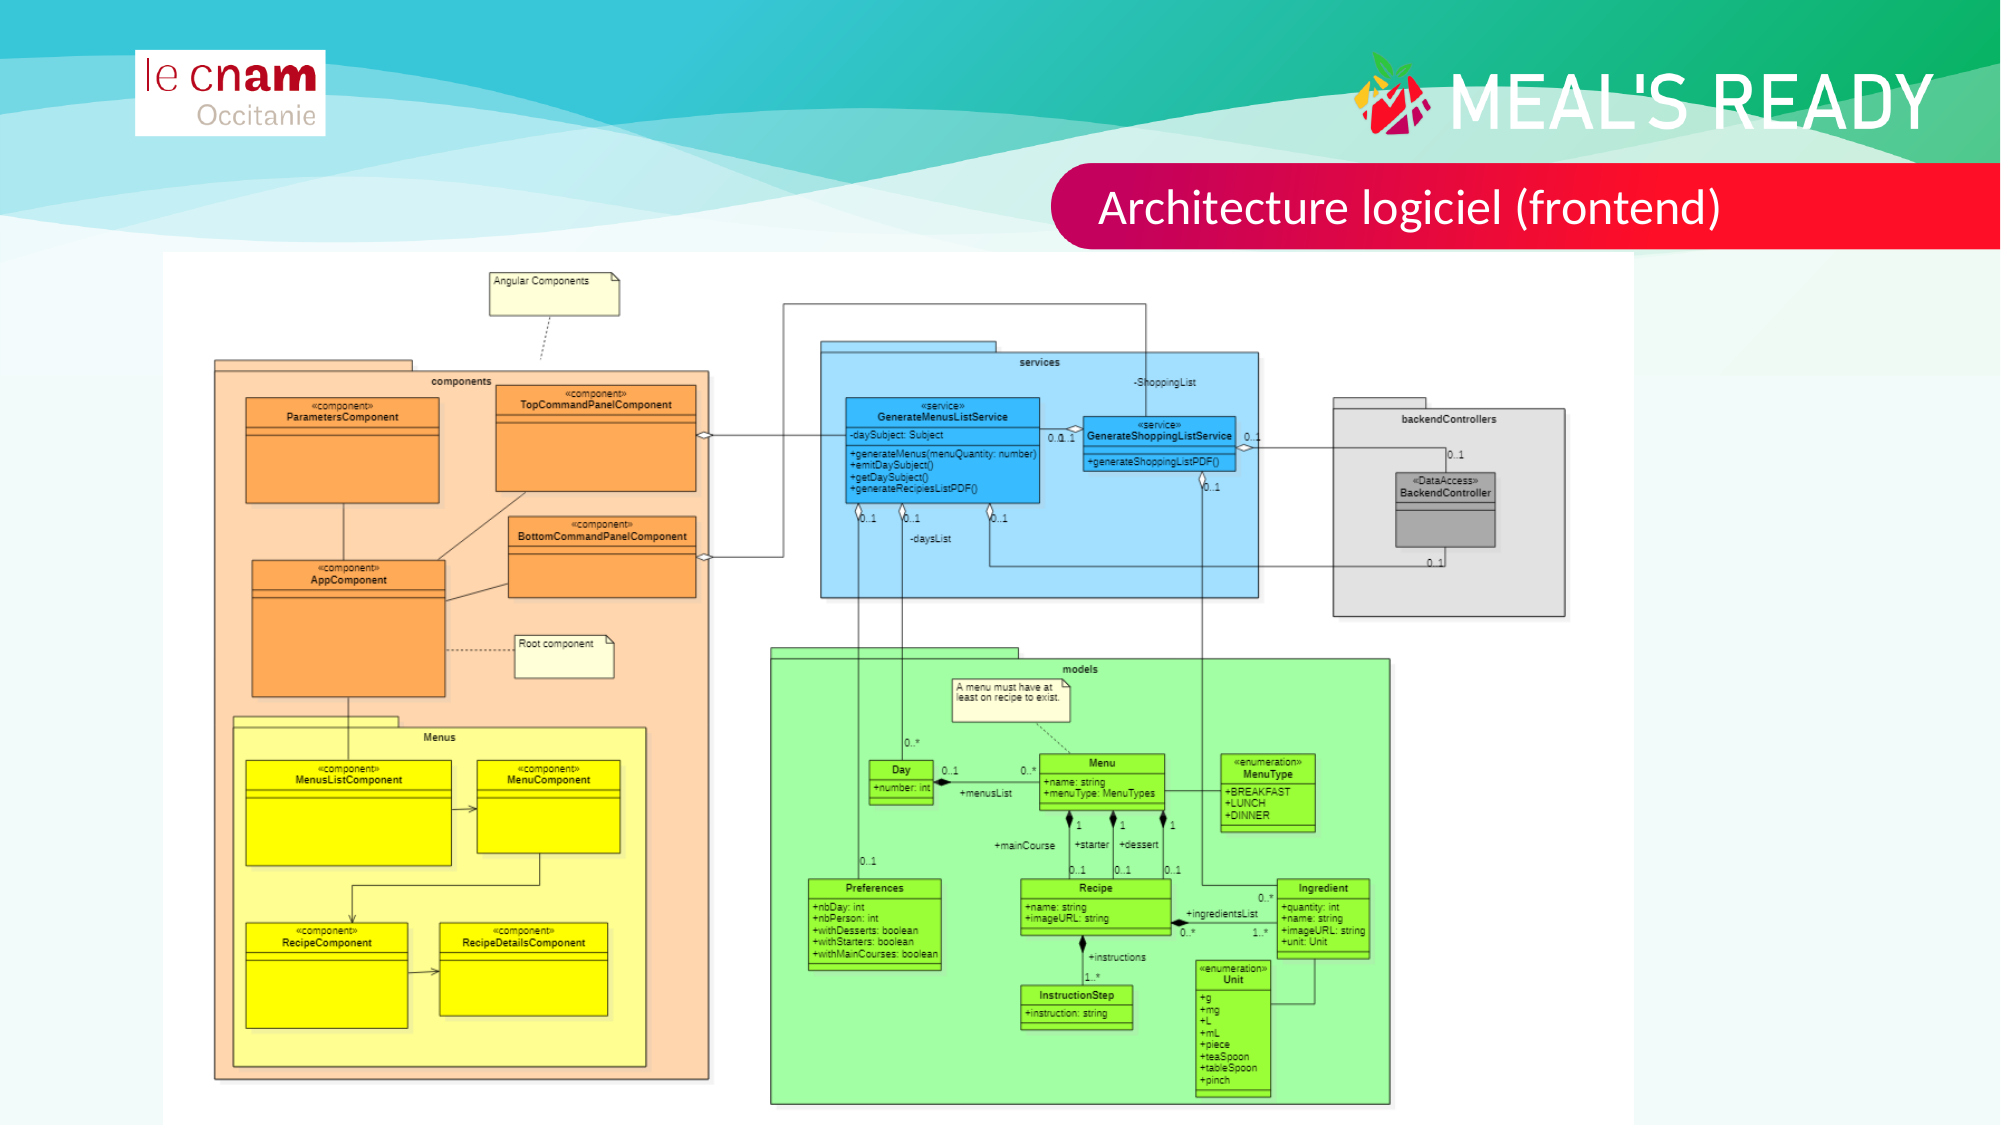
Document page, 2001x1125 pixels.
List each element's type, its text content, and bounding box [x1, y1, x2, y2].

text_box Architecture logiciel (frontend) [1083, 173, 2000, 244]
picture [0, 0, 2000, 1125]
